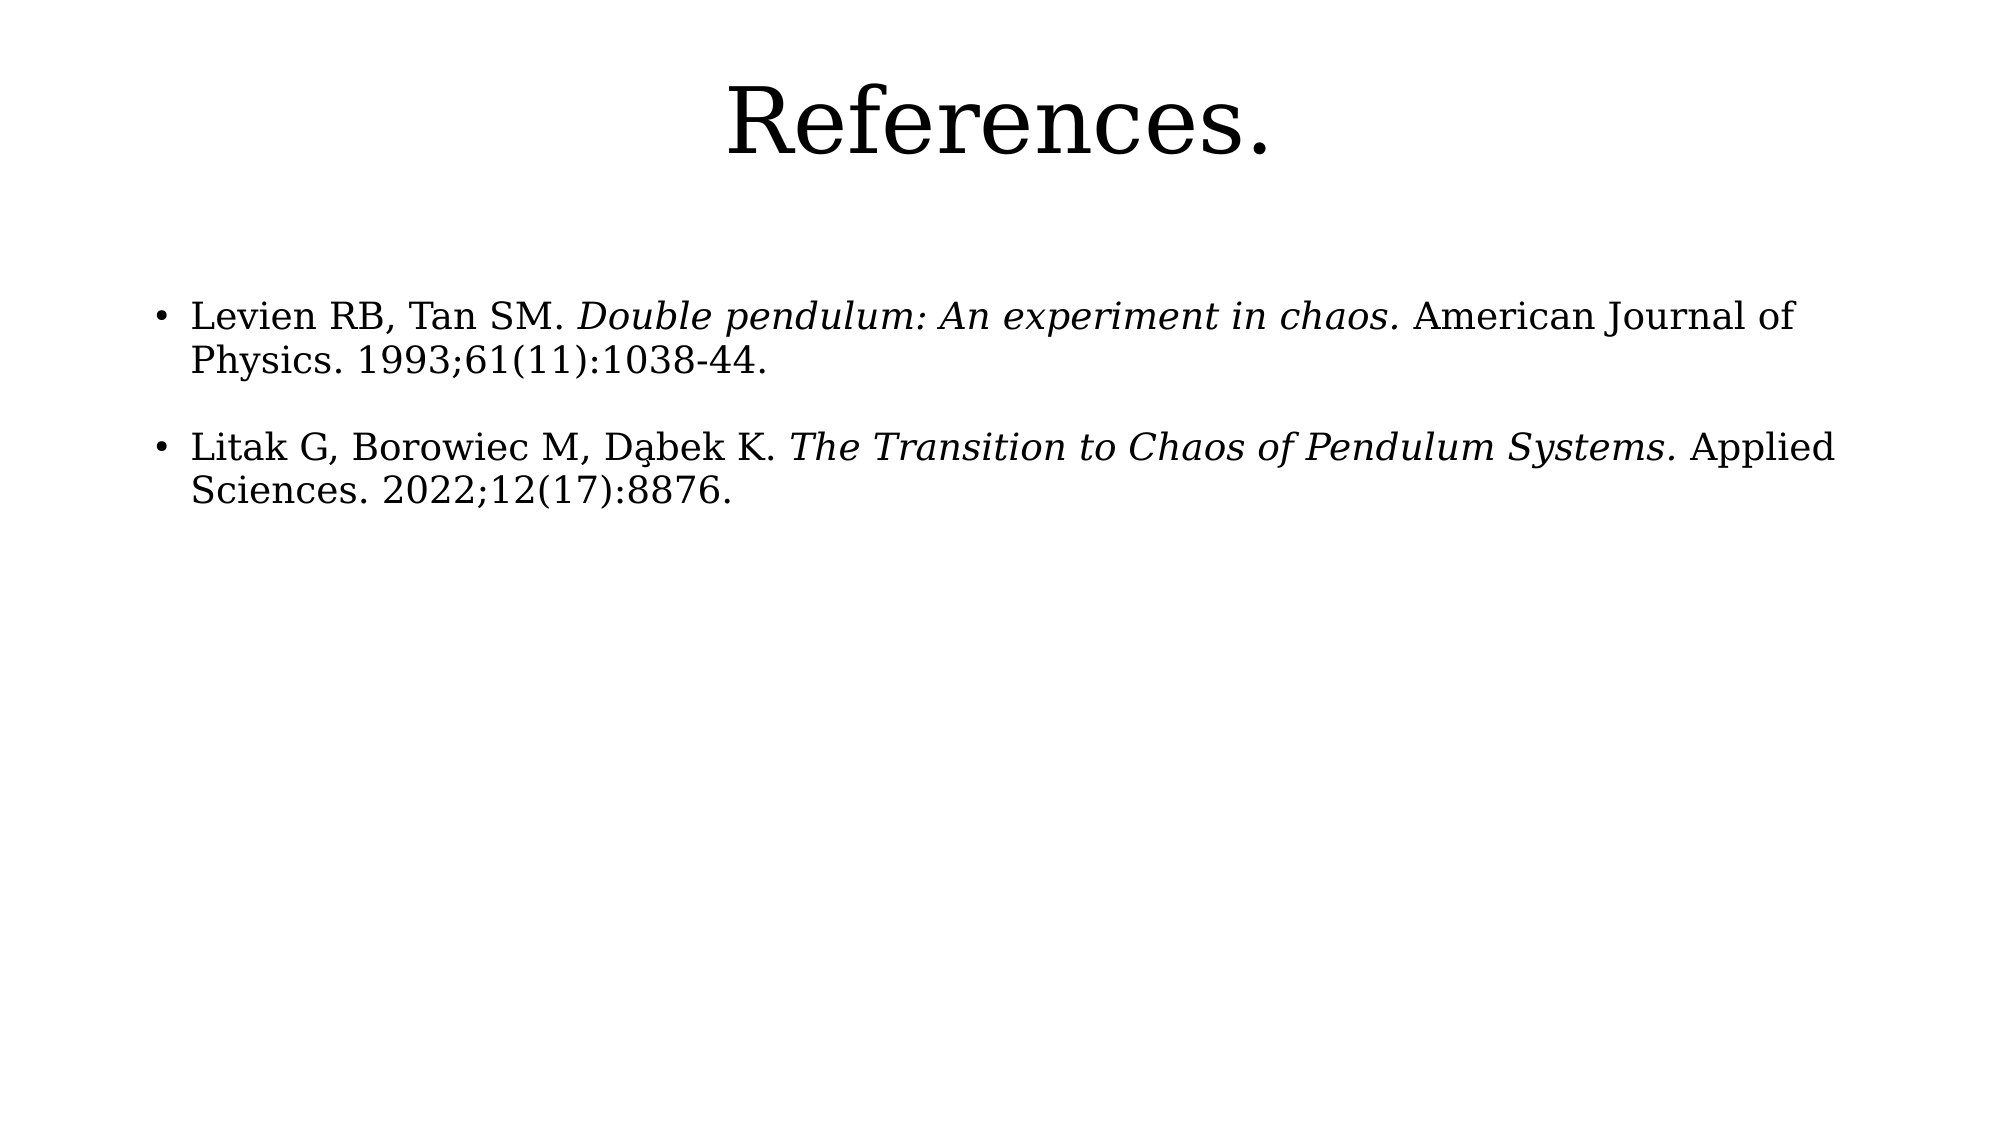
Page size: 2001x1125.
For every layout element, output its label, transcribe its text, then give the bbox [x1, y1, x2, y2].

title References. [514, 54, 1486, 219]
text_box Levien RB, Tan SM. Double pendulum: An experiment in chaos. American Journal of Physics. 1993;61(11):1038-44.​ Litak G, Borowiec M, Da̧bek K. The Transition to Chaos of Pendulum Systems. Applied Sciences. 2022;12(17):8876.​ [140, 287, 1917, 995]
